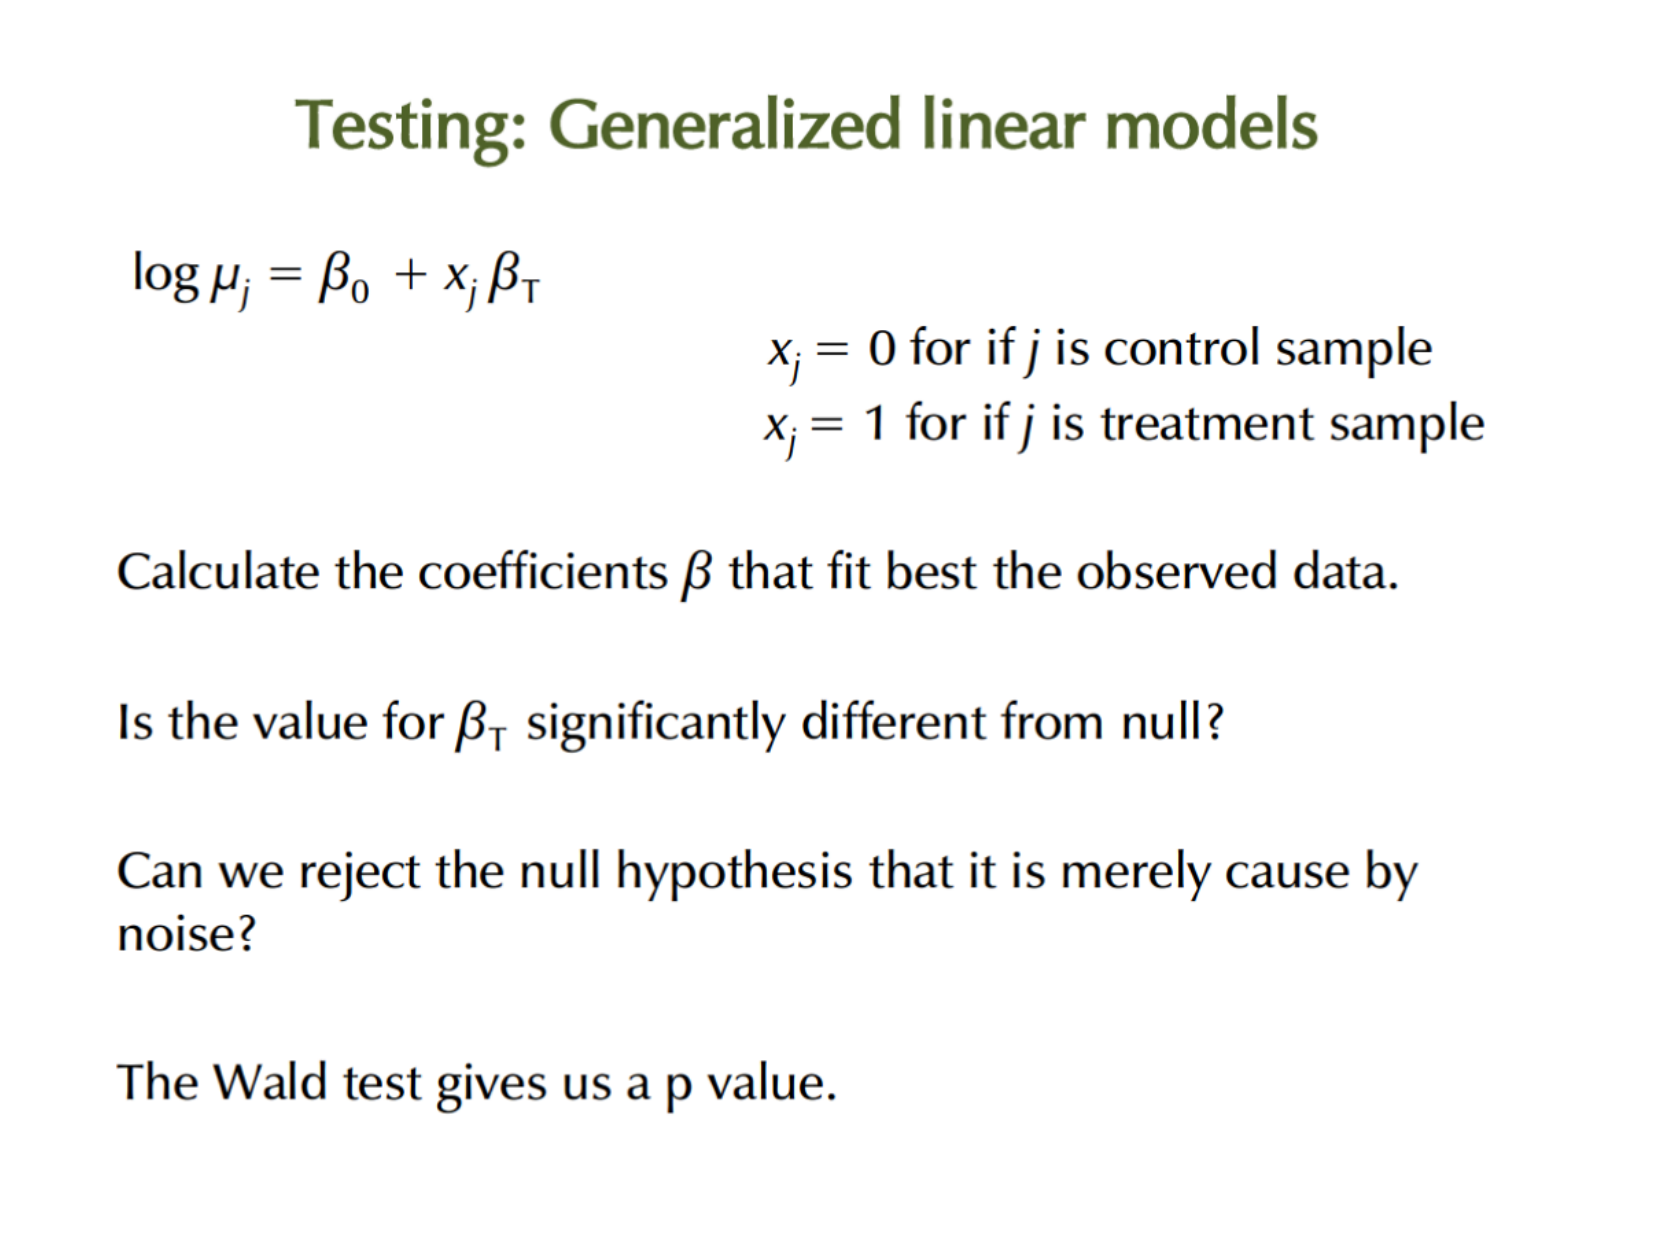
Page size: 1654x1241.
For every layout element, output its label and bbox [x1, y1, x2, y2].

picture [47, 34, 1542, 1199]
